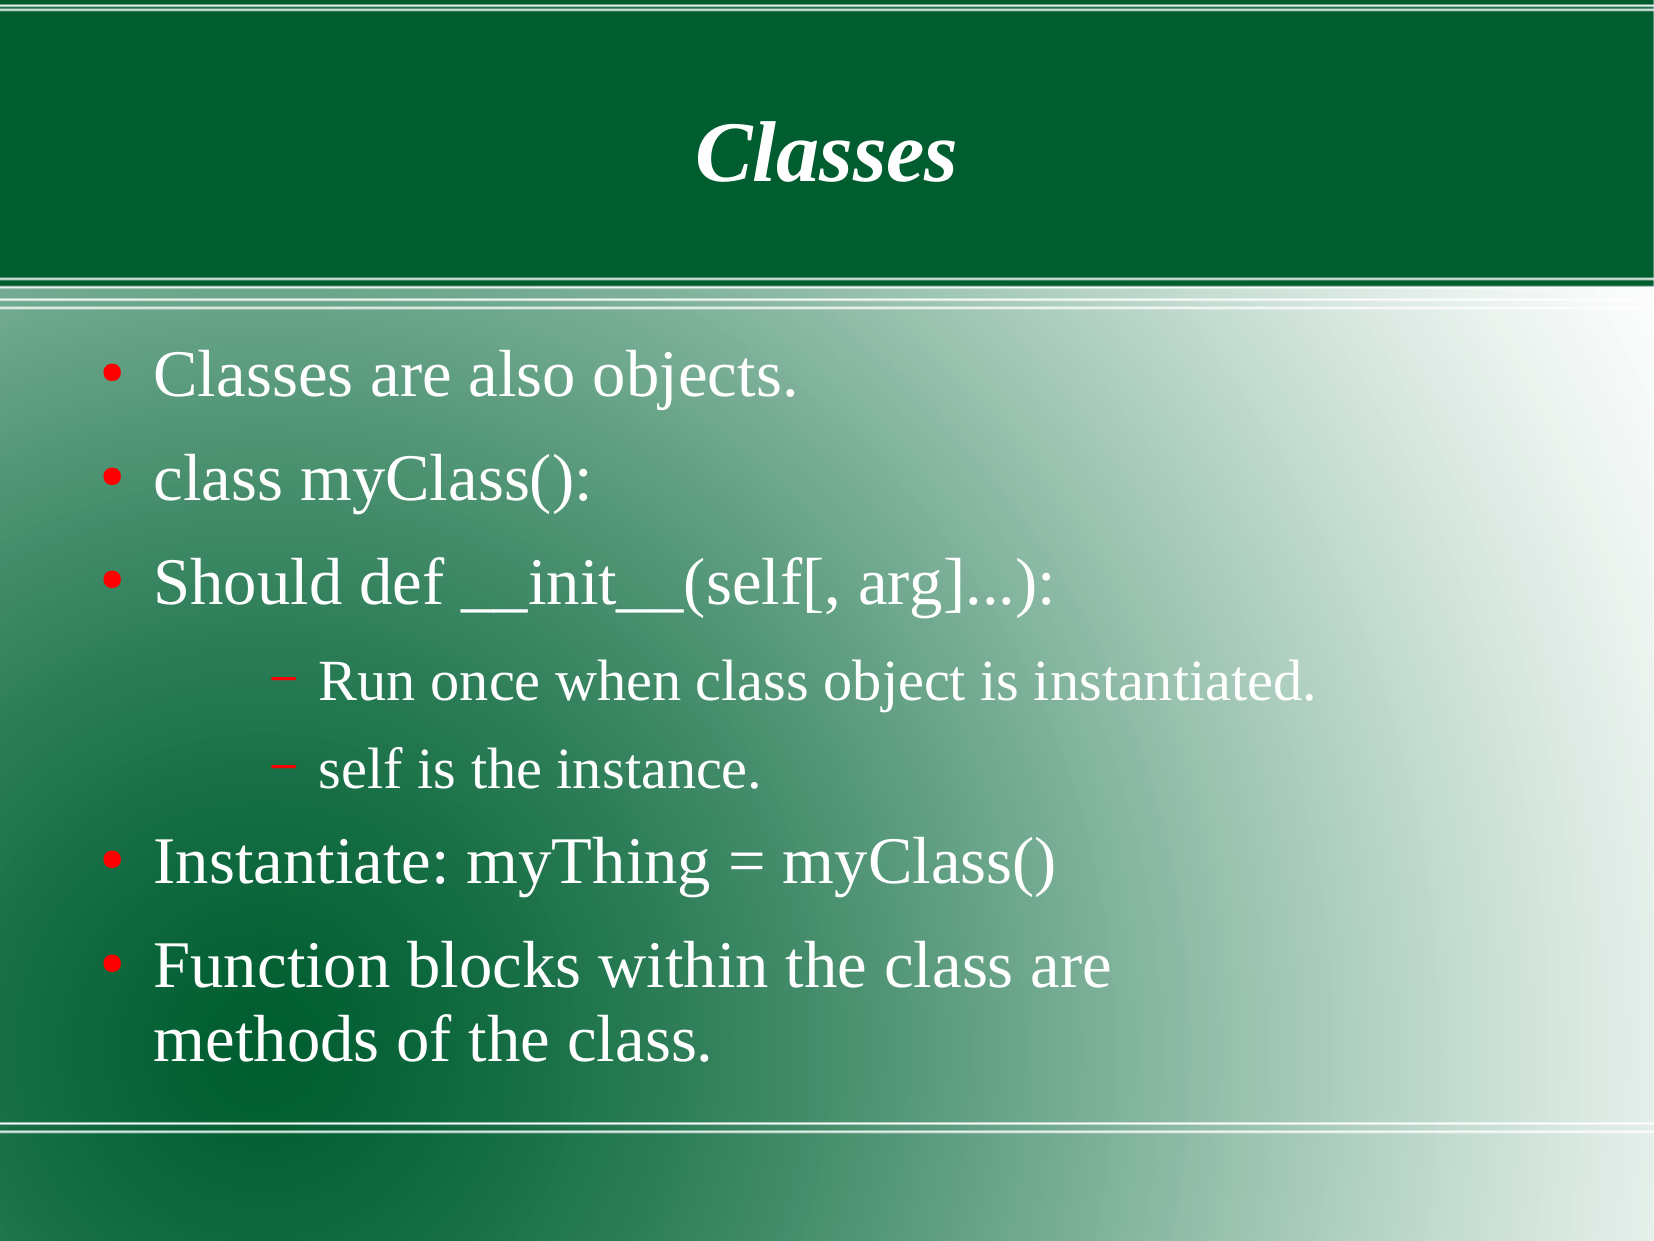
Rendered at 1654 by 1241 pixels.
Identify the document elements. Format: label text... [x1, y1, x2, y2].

list Classes are also objects. class myClass(): Should def __init__(self[, arg]...): Run once when class object is instantiated. self is the instance. Instantiate: myThing = myClass() Function blocks within the class are methods of the class. [82, 337, 1571, 1171]
title Classes [82, 49, 1571, 257]
picture [0, 0, 1654, 1241]
